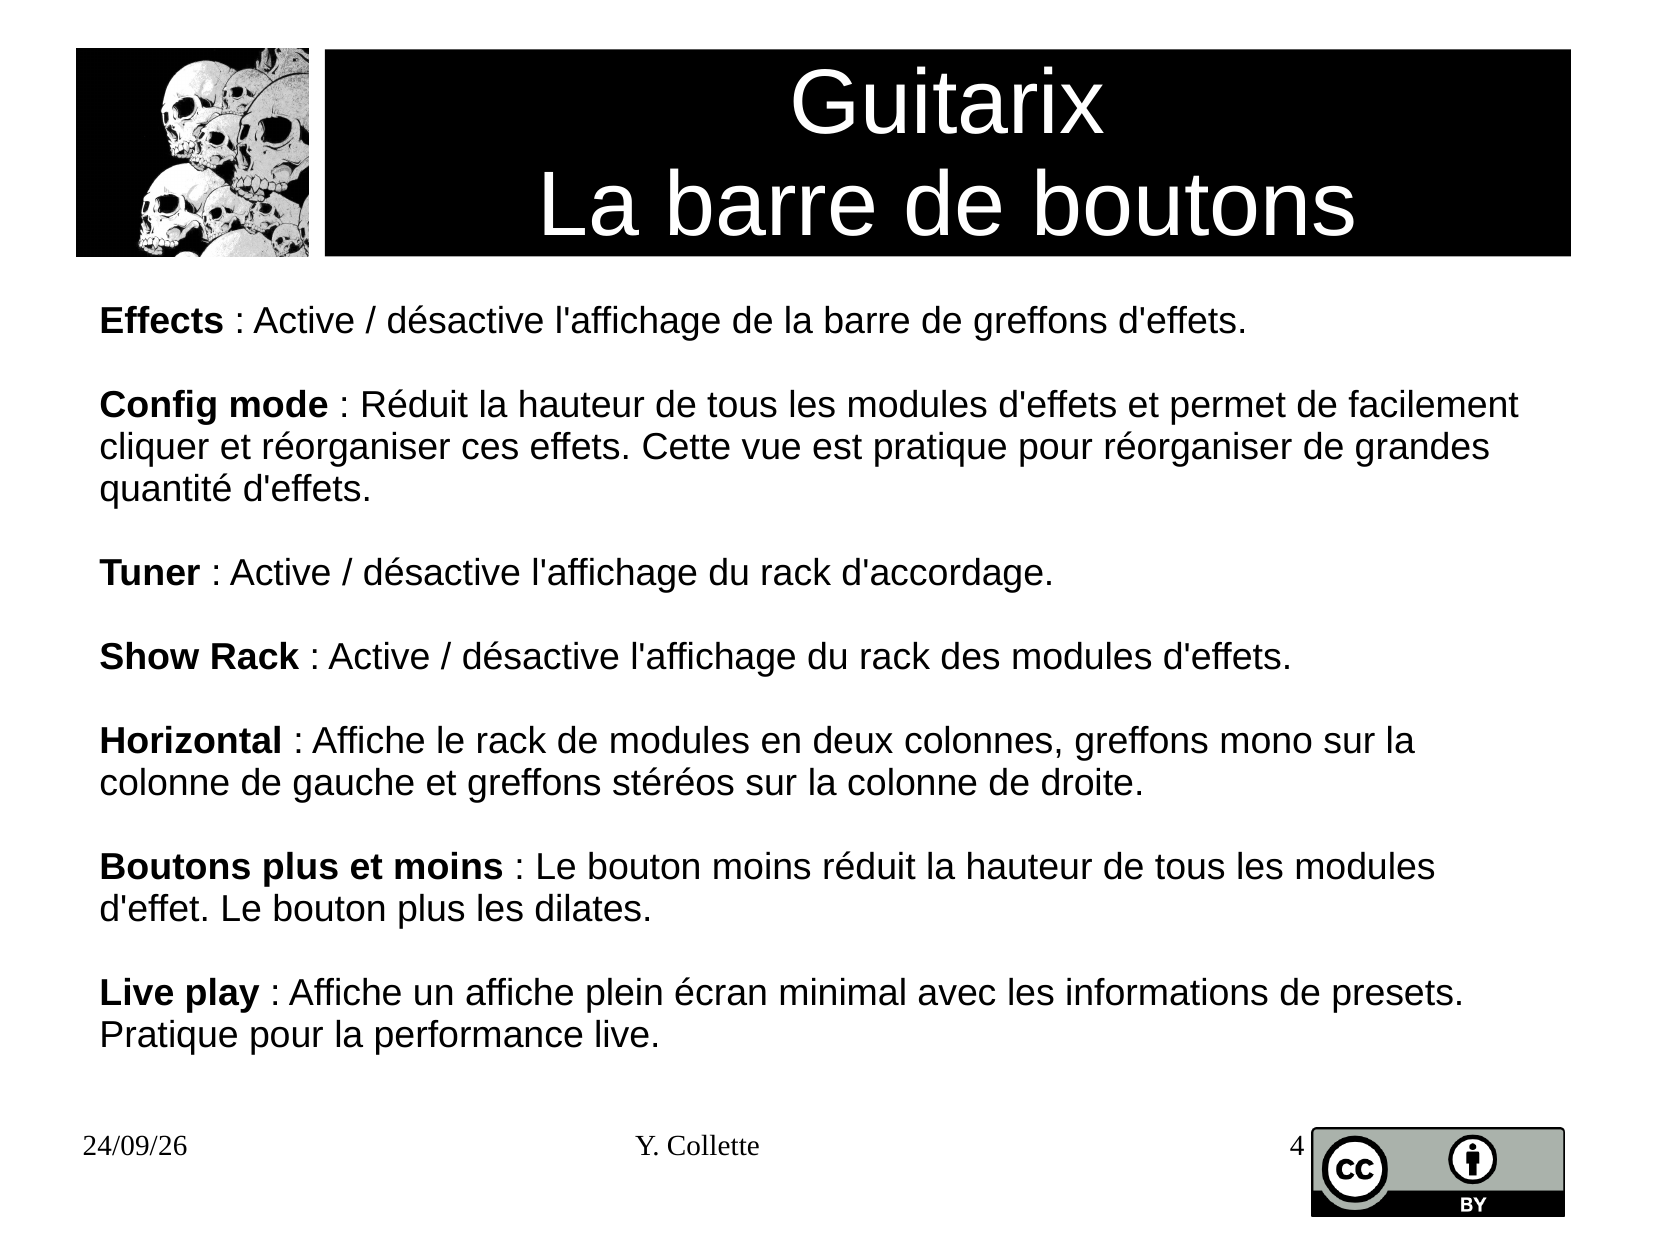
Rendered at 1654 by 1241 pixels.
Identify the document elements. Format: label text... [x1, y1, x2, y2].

picture [76, 48, 309, 257]
title Guitarix La barre de boutons [324, 49, 1571, 257]
picture [1311, 1127, 1565, 1217]
text_box Effects : Active / désactive l'affichage de la barre de greffons d'effets. Config mode : Réduit la hauteur de tous les modules d'effets et permet de facilement cliquer et réorganiser ces effets. Cette vue est pratique pour réorganiser de grandes quantité d'effets. Tuner : Active / désactive l'affichage du rack d'accordage. Show Rack : Active / désactive l'affichage du rack des modules d'effets. Horizontal : Affiche le rack de modules en deux colonnes, greffons mono sur la colonne de gauche et greffons stéréos sur la colonne de droite. Boutons plus et moins : Le bouton moins réduit la hauteur de tous les modules d'effet. Le bouton plus les dilates. Live play : Affiche un affiche plein écran minimal avec les informations de presets. Pratique pour la performance live. [84, 291, 1571, 1063]
